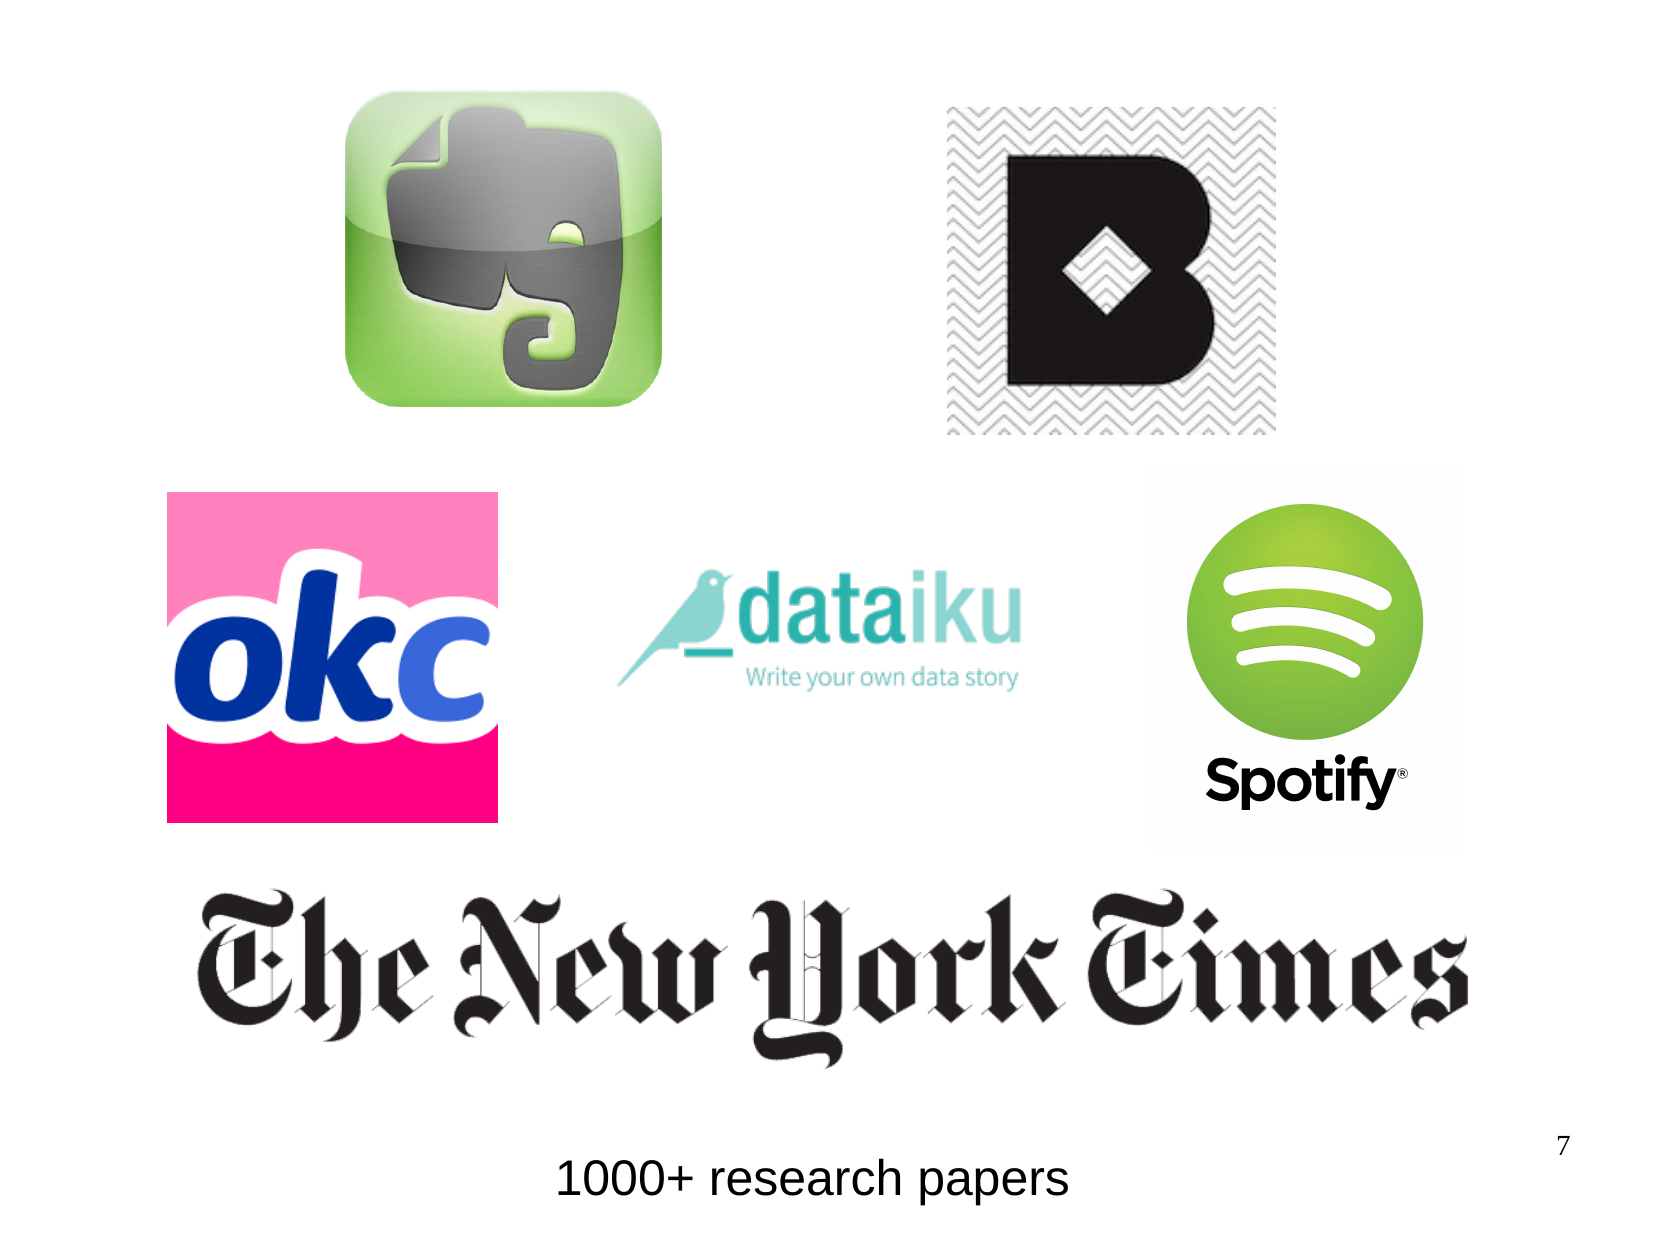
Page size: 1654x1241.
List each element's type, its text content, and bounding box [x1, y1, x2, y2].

picture [167, 492, 498, 823]
picture [1147, 464, 1463, 850]
picture [345, 89, 662, 407]
picture [195, 884, 1474, 1074]
picture [600, 535, 1070, 715]
picture [947, 107, 1276, 436]
text_box 1000+ research papers [539, 1143, 1170, 1215]
